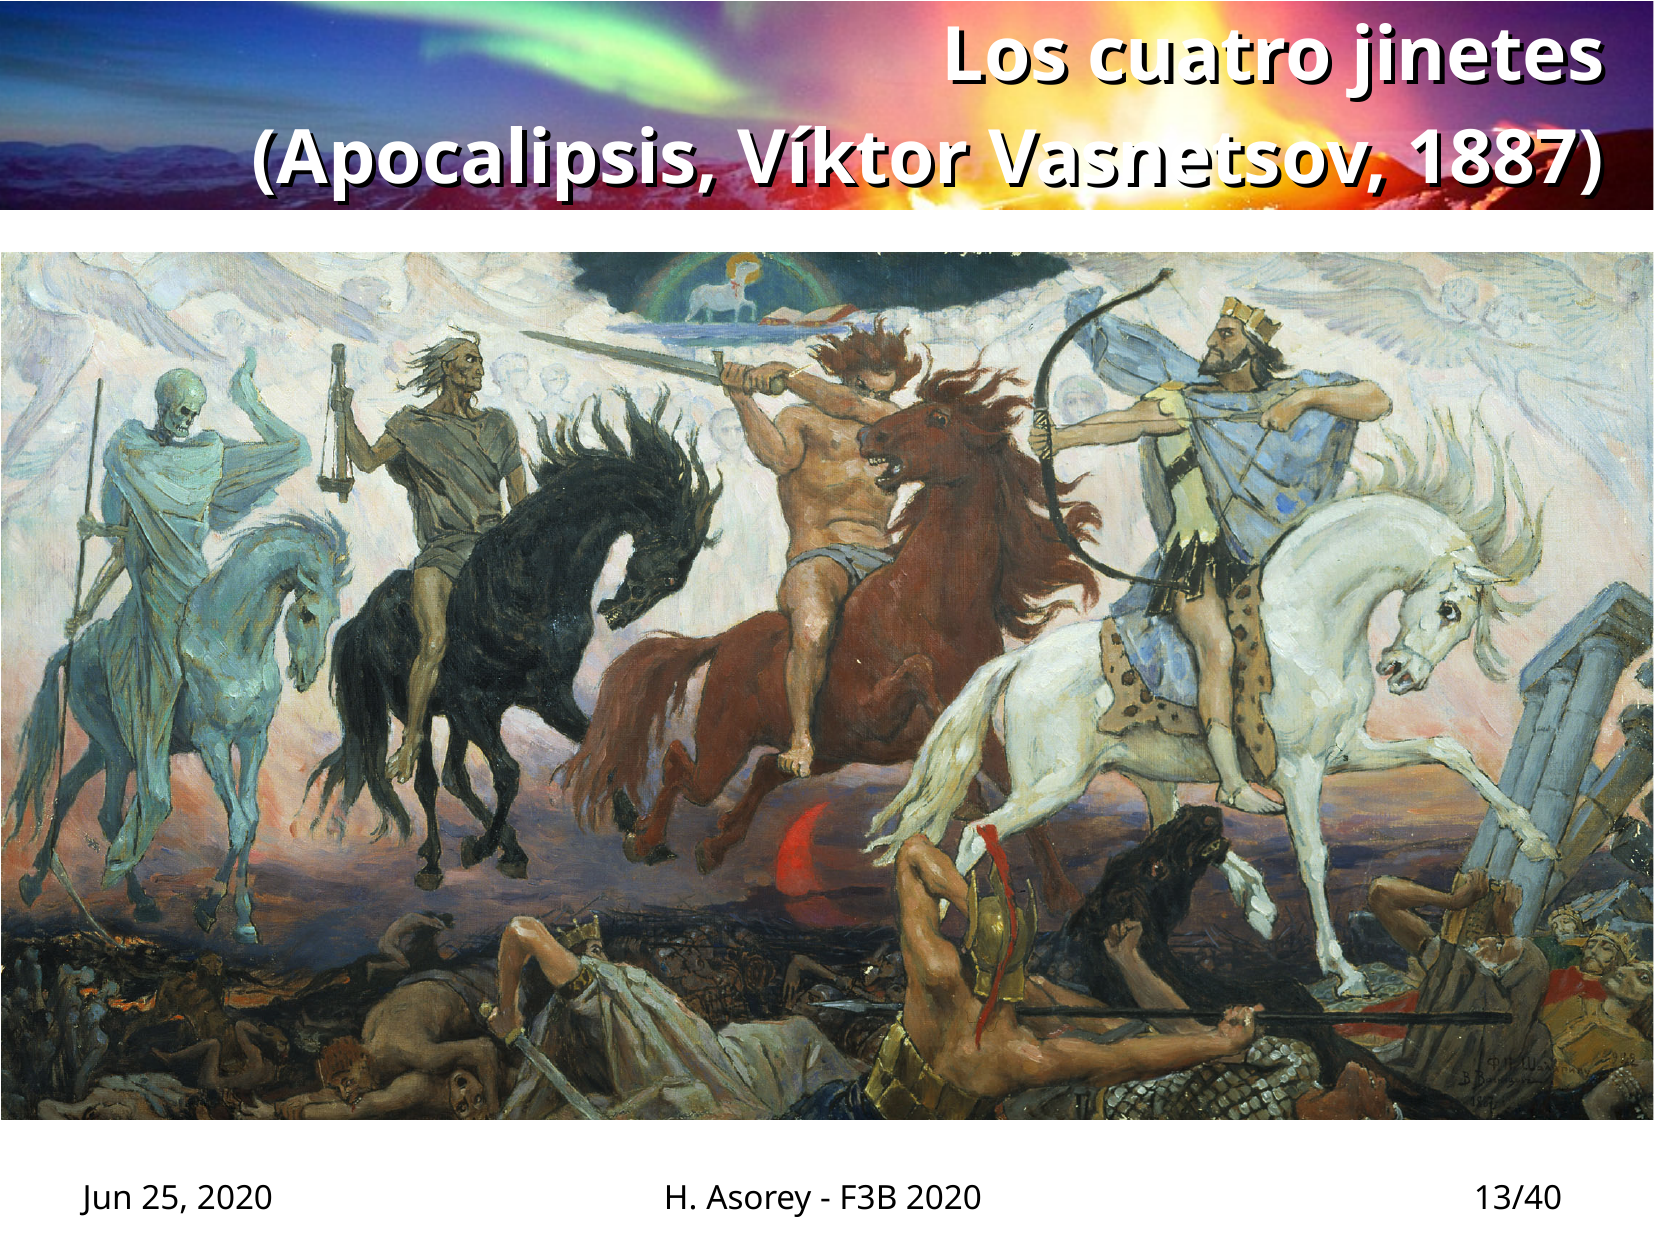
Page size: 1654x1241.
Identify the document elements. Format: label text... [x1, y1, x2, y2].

title Los cuatro jinetes (Apocalipsis, Víktor Vasnetsov, 1887) [45, 11, 1606, 195]
picture [1, 252, 1654, 1120]
picture [0, 1, 1654, 210]
